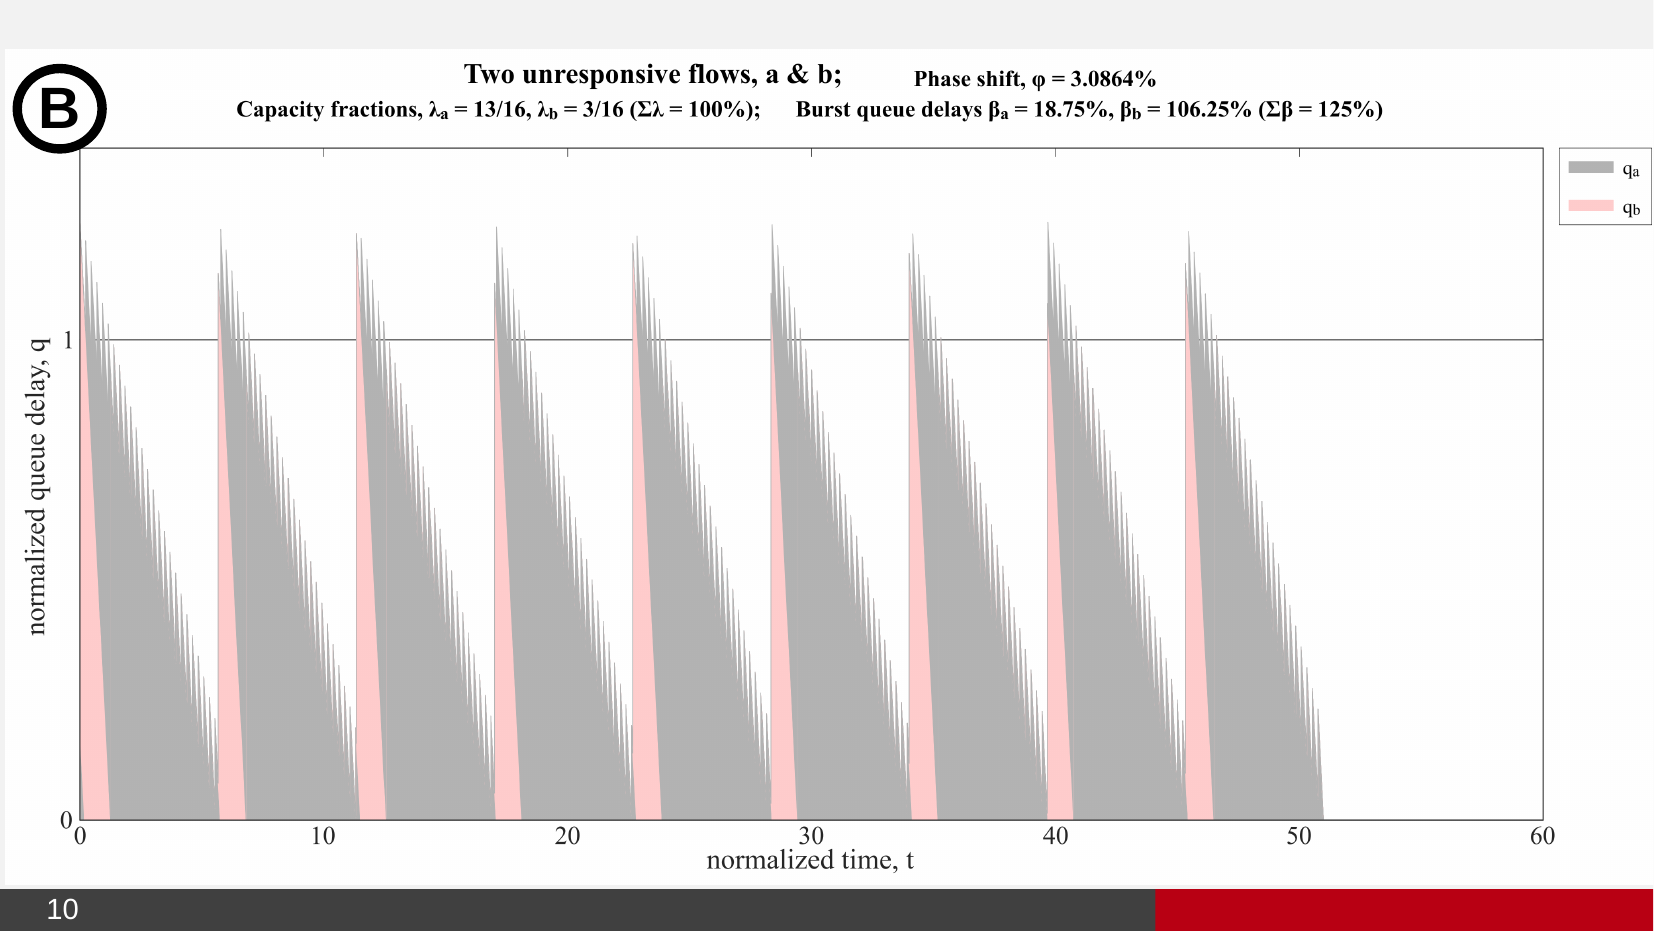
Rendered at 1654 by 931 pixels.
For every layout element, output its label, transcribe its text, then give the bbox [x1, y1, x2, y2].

text_box B [17, 68, 103, 149]
picture [5, 49, 1654, 885]
